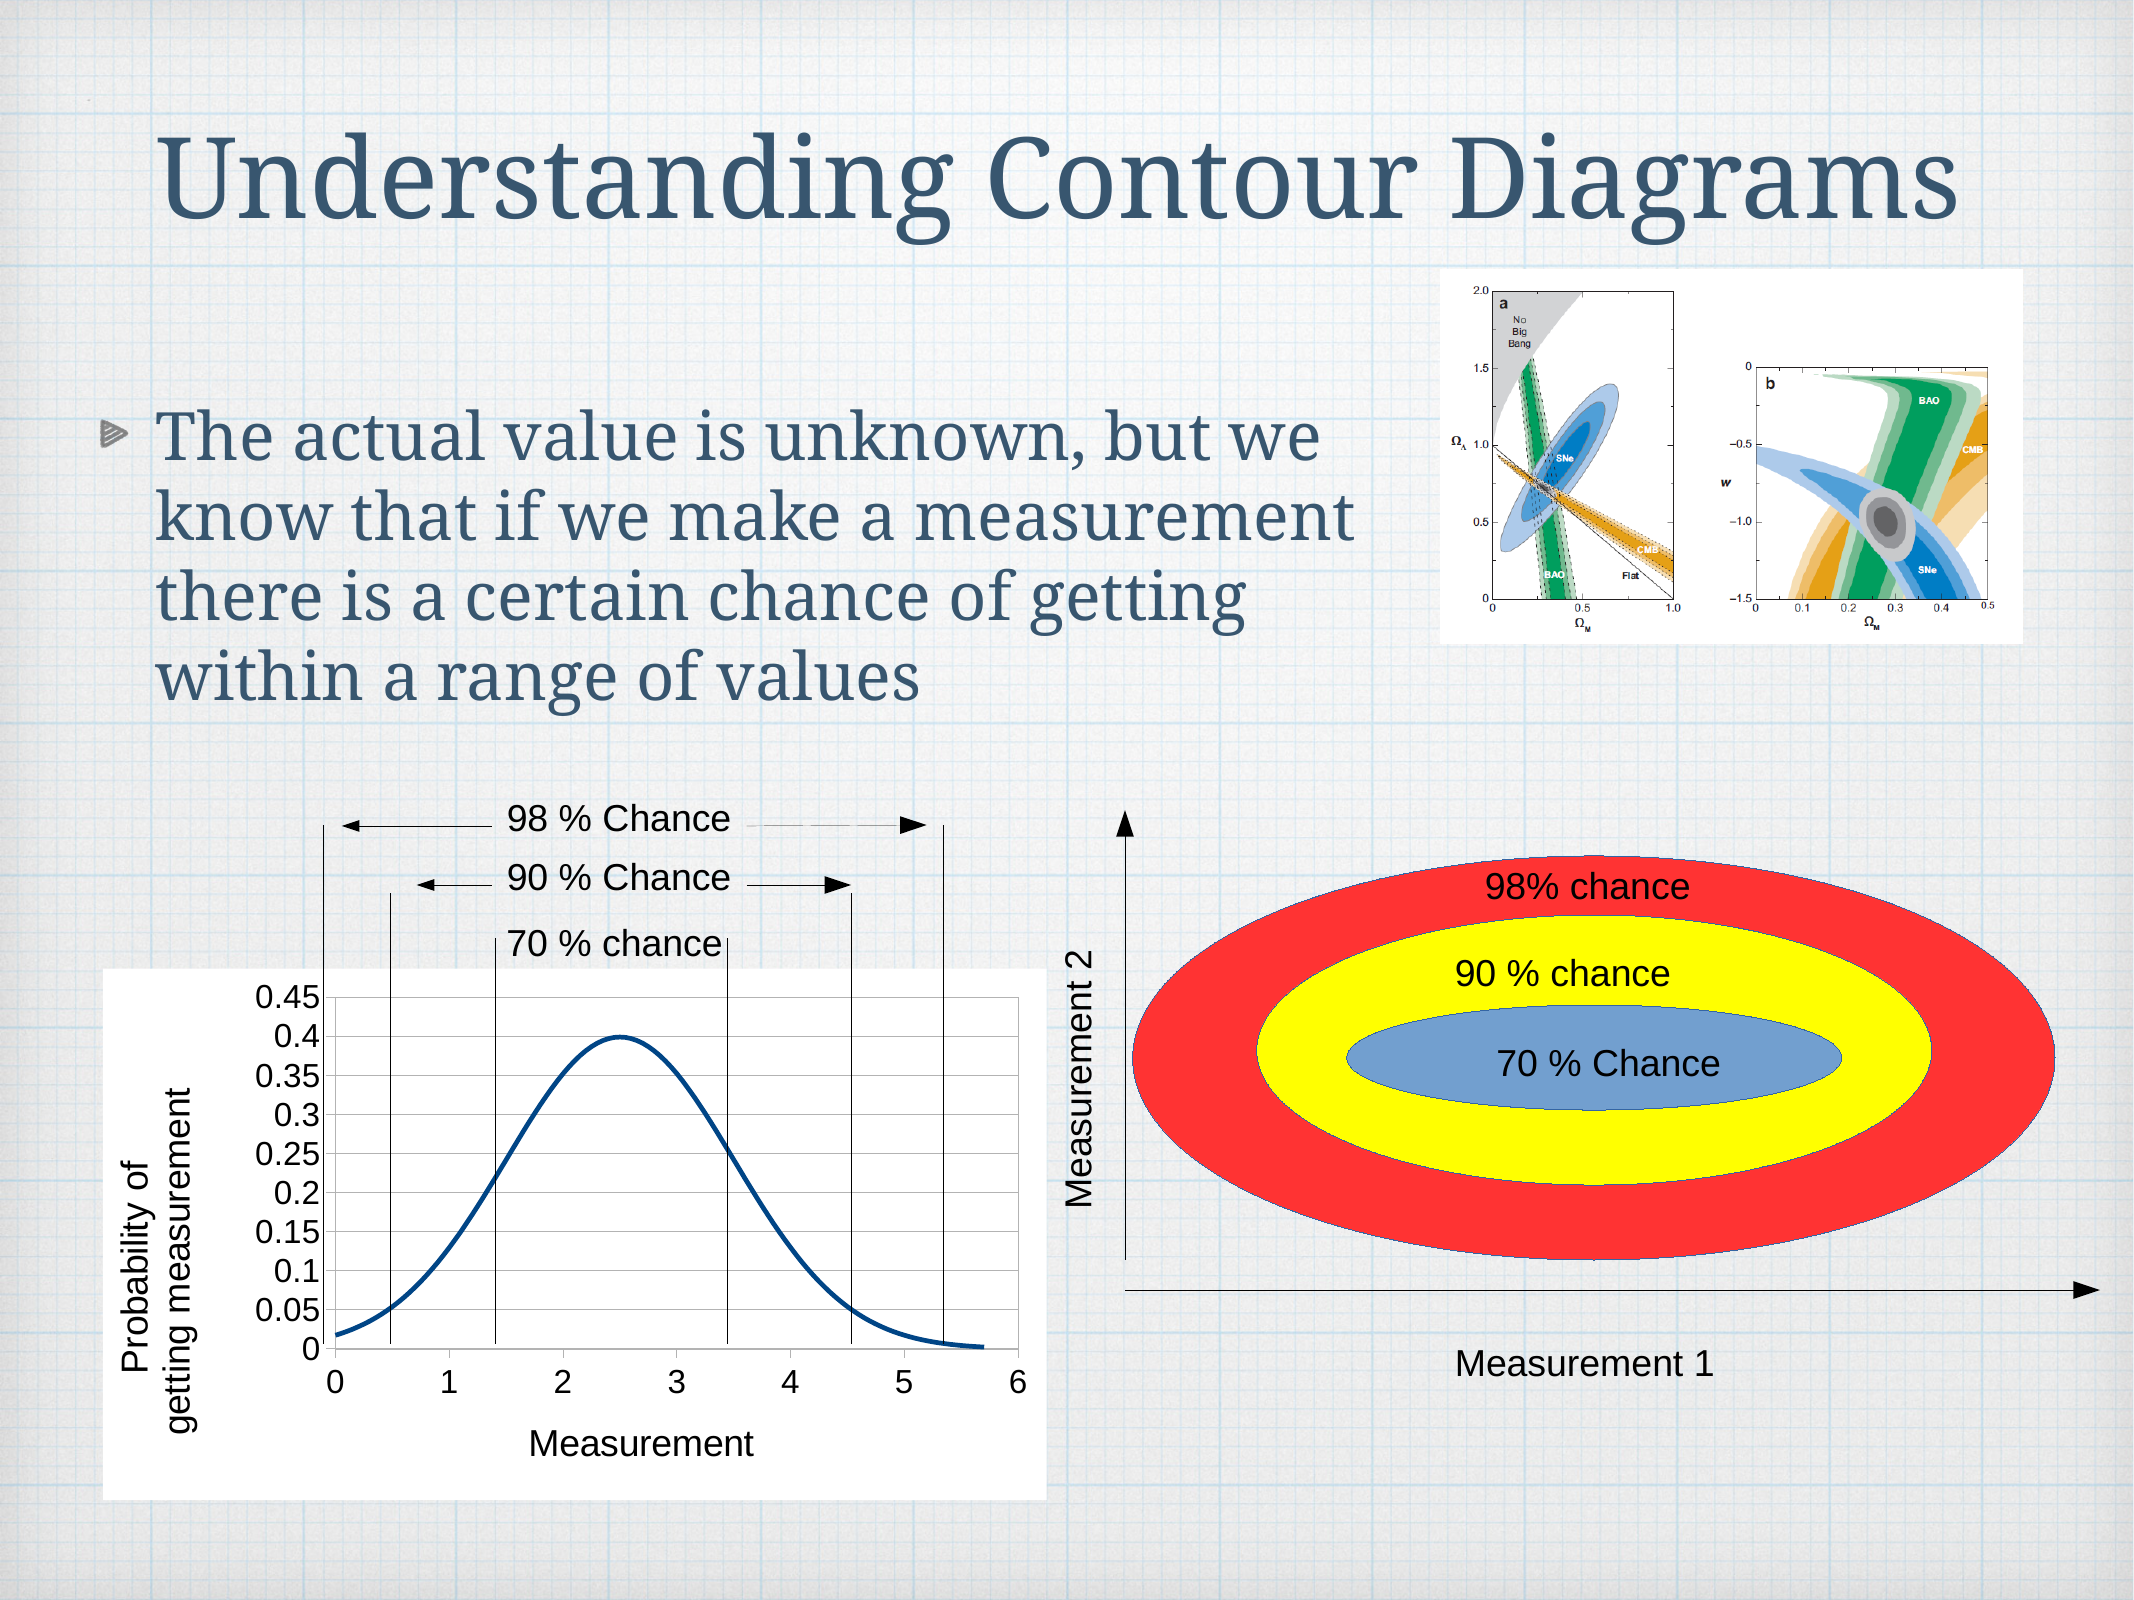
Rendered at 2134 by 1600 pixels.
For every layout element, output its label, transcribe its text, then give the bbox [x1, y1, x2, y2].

text_box 90 % Chance [371, 848, 867, 906]
text_box Understanding Contour Diagrams [0, 0, 2134, 373]
text_box The actual value is unknown, but we know that if we make a measurement there is a certain chance of getting within a range of values [91, 377, 1380, 810]
text_box Measurement 2 [1050, 690, 1107, 1471]
chart [101, 968, 1047, 1501]
text_box 70 % Chance [1481, 1035, 1752, 1134]
text_box 90 % chance [1440, 945, 1741, 1002]
text_box 98% chance [1470, 858, 2131, 916]
text_box 98 % Chance [371, 789, 867, 847]
text_box 70 % chance [491, 915, 743, 1014]
text_box Measurement 1 [1440, 1335, 1951, 1392]
picture [0, 269, 2134, 1600]
text_box [1132, 863, 2056, 1261]
